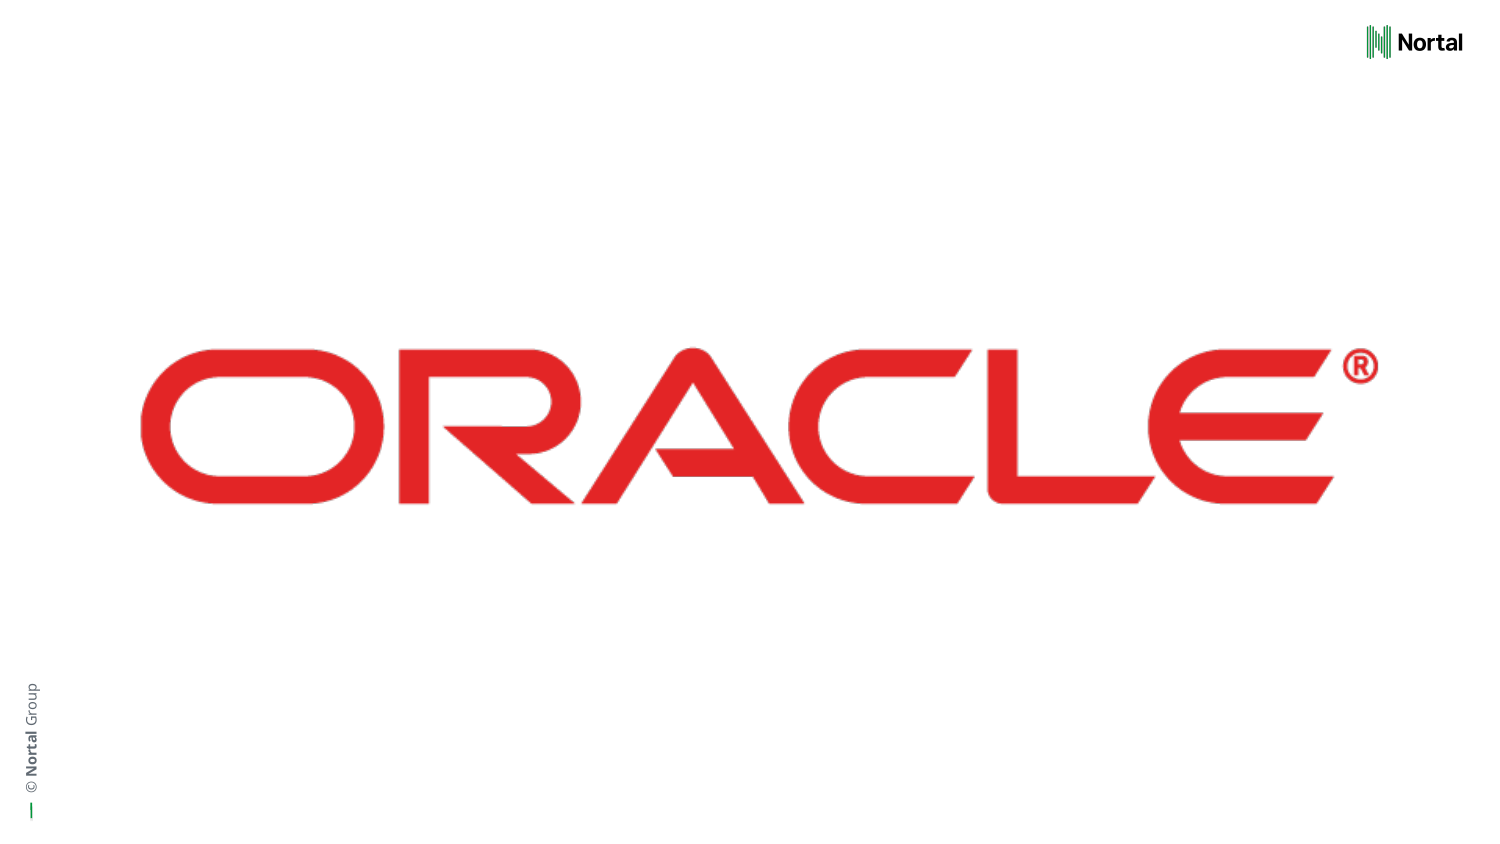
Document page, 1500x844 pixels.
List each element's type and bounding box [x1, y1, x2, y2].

picture [102, 272, 1411, 585]
